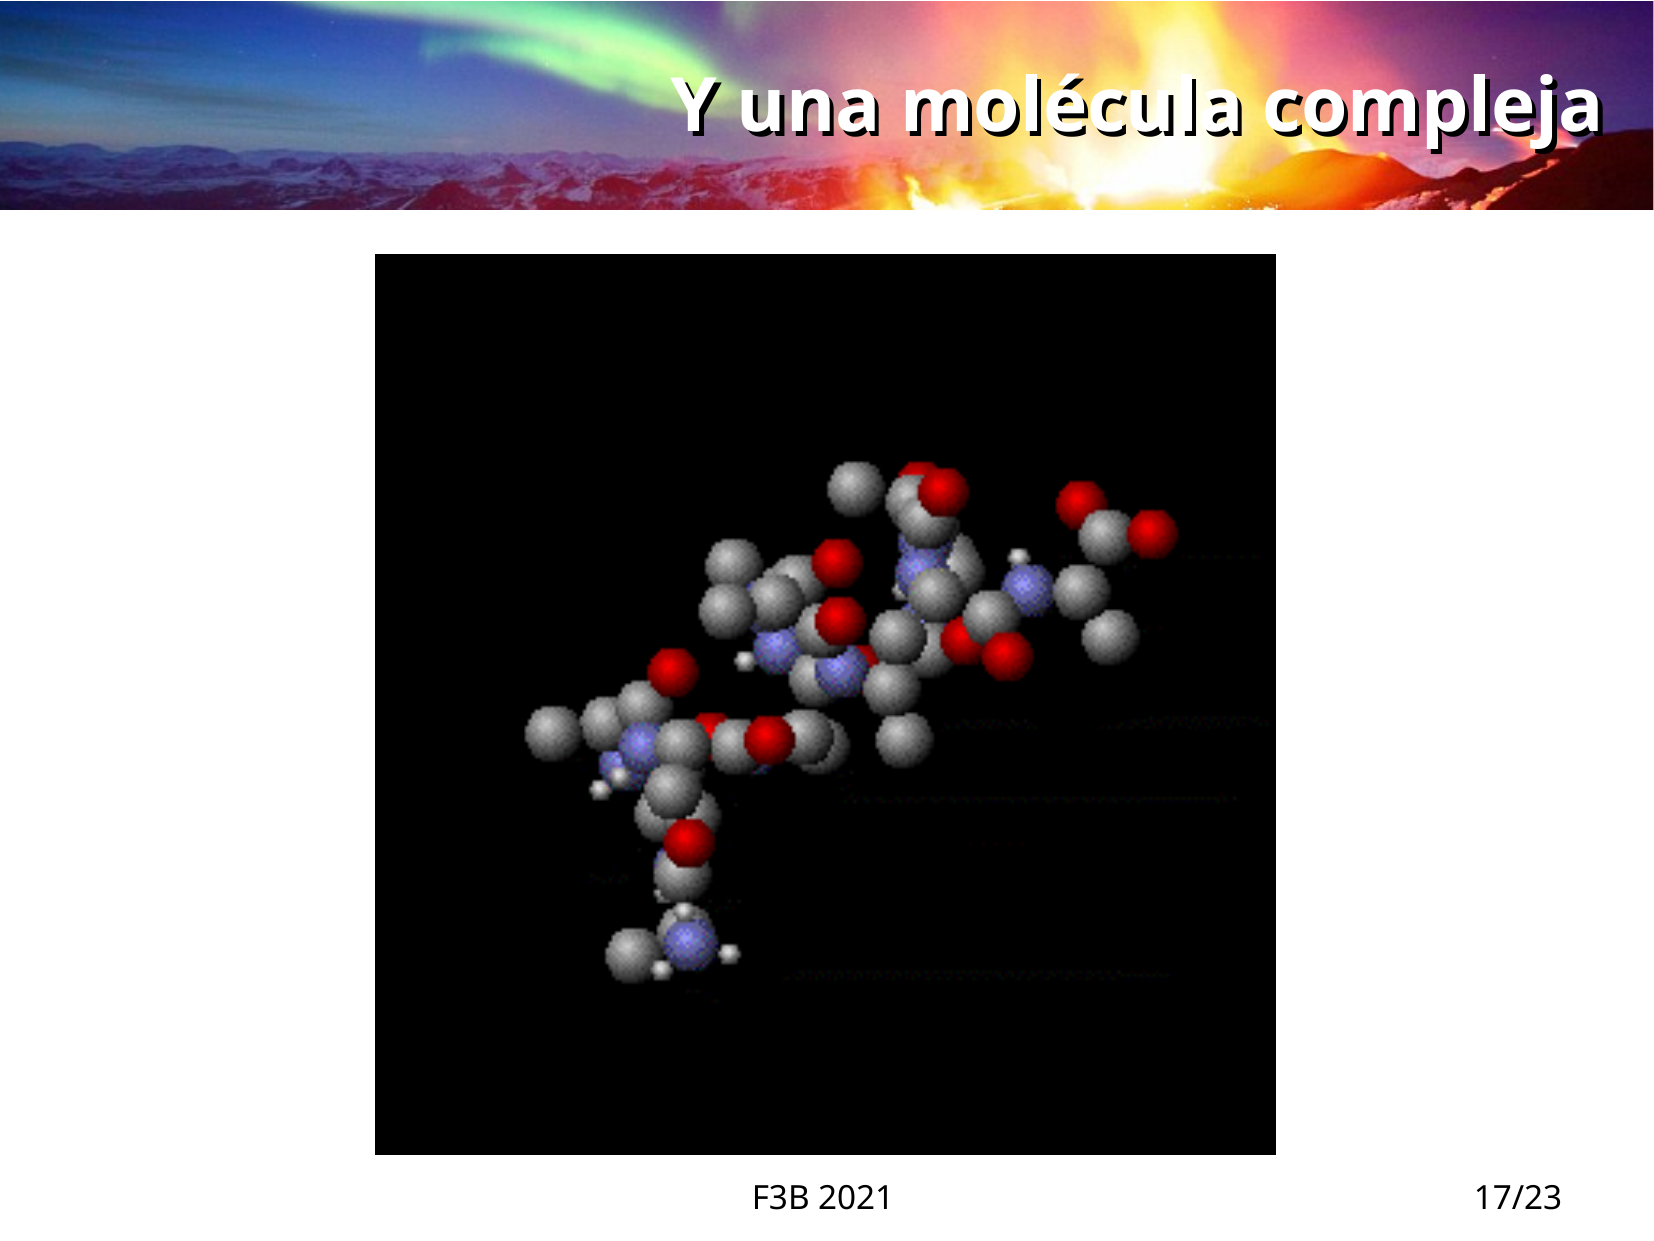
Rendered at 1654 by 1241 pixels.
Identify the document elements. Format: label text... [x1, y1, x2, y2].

picture [0, 1, 1654, 210]
picture [375, 254, 1276, 1156]
title Y una molécula compleja [45, 15, 1606, 191]
